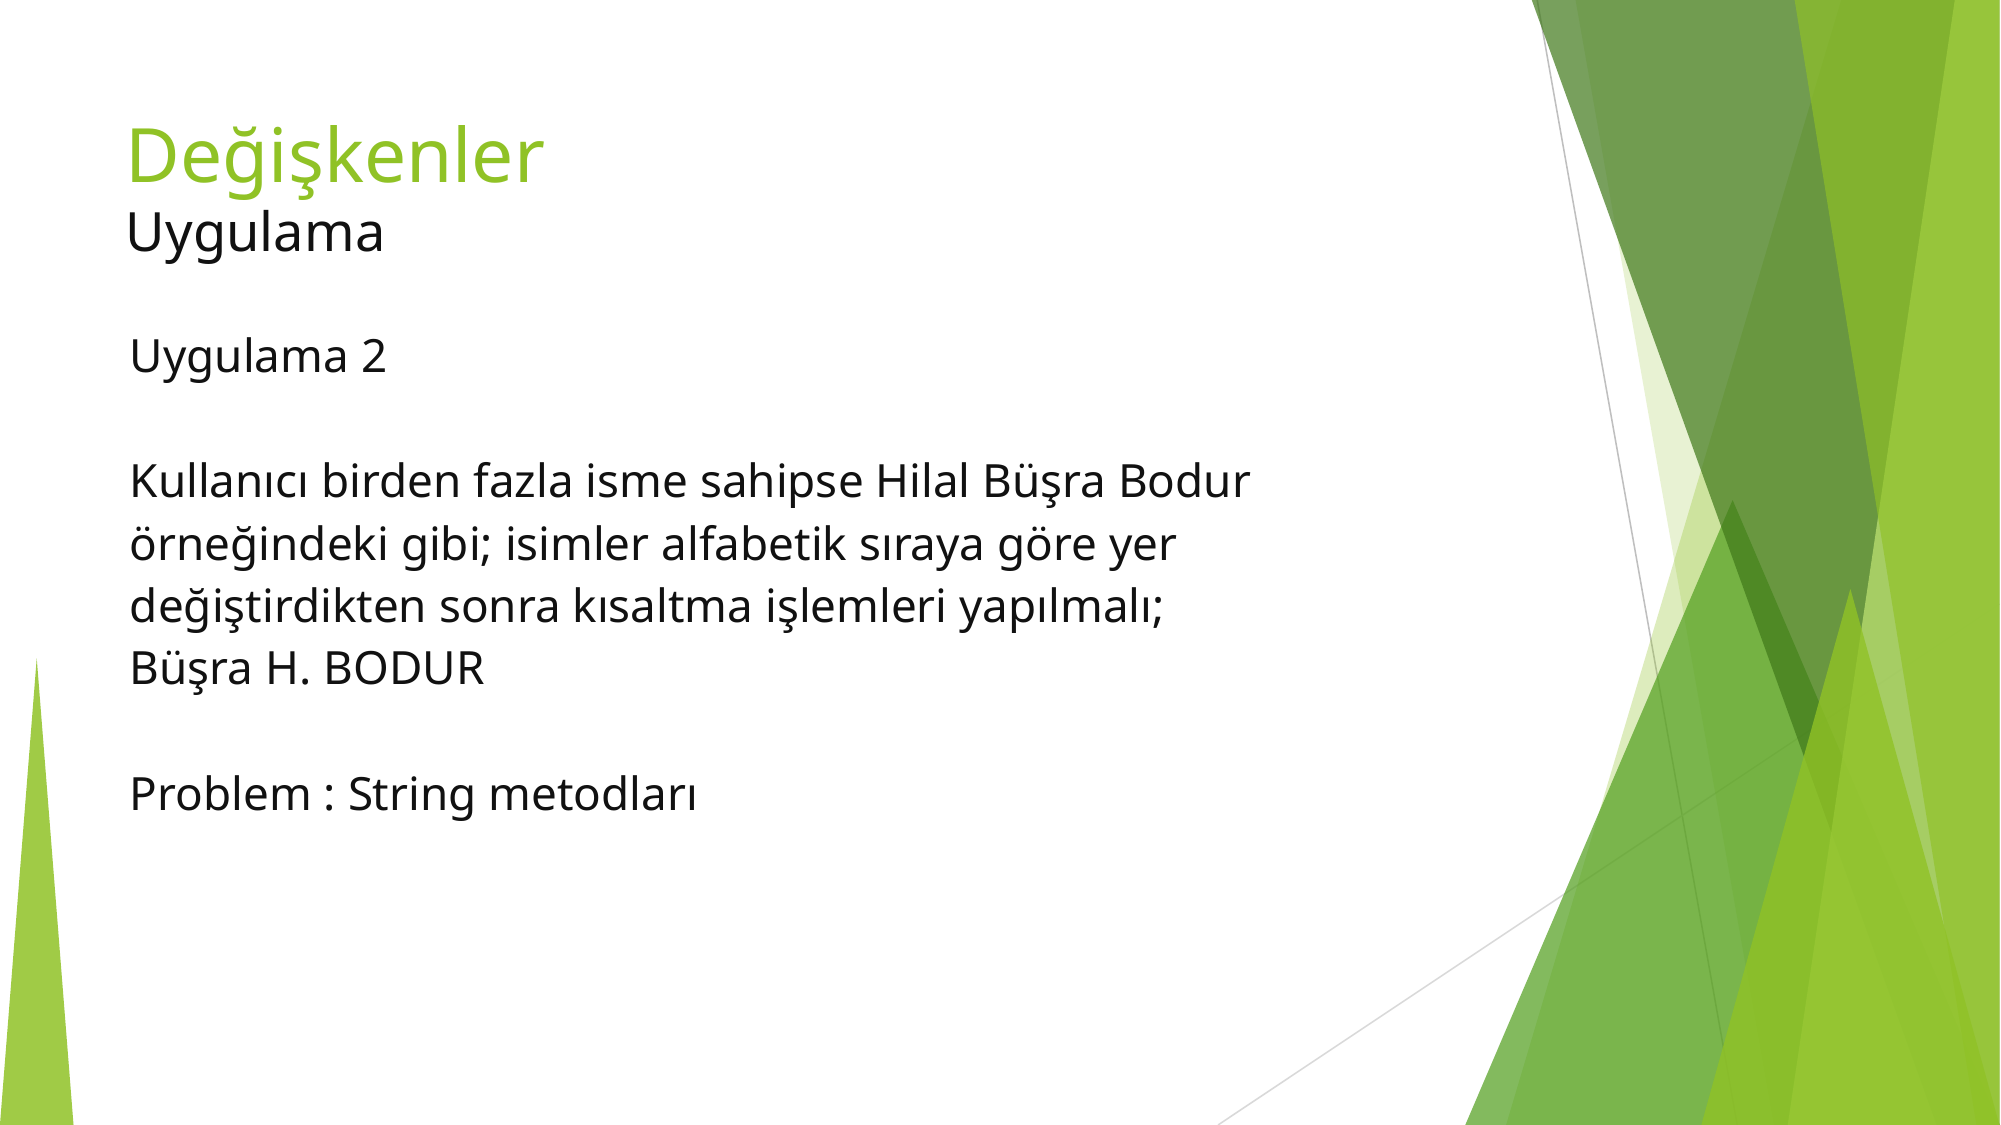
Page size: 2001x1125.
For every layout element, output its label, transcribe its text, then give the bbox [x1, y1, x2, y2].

text_box Uygulama 2 Kullanıcı birden fazla isme sahipse Hilal Büşra Bodur örneğindeki gibi; isimler alfabetik sıraya göre yer değiştirdikten sonra kısaltma işlemleri yapılmalı; Büşra H. BODUR Problem : String metodları [129, 335, 1335, 875]
title Değişkenler Uygulama [111, 99, 1522, 317]
